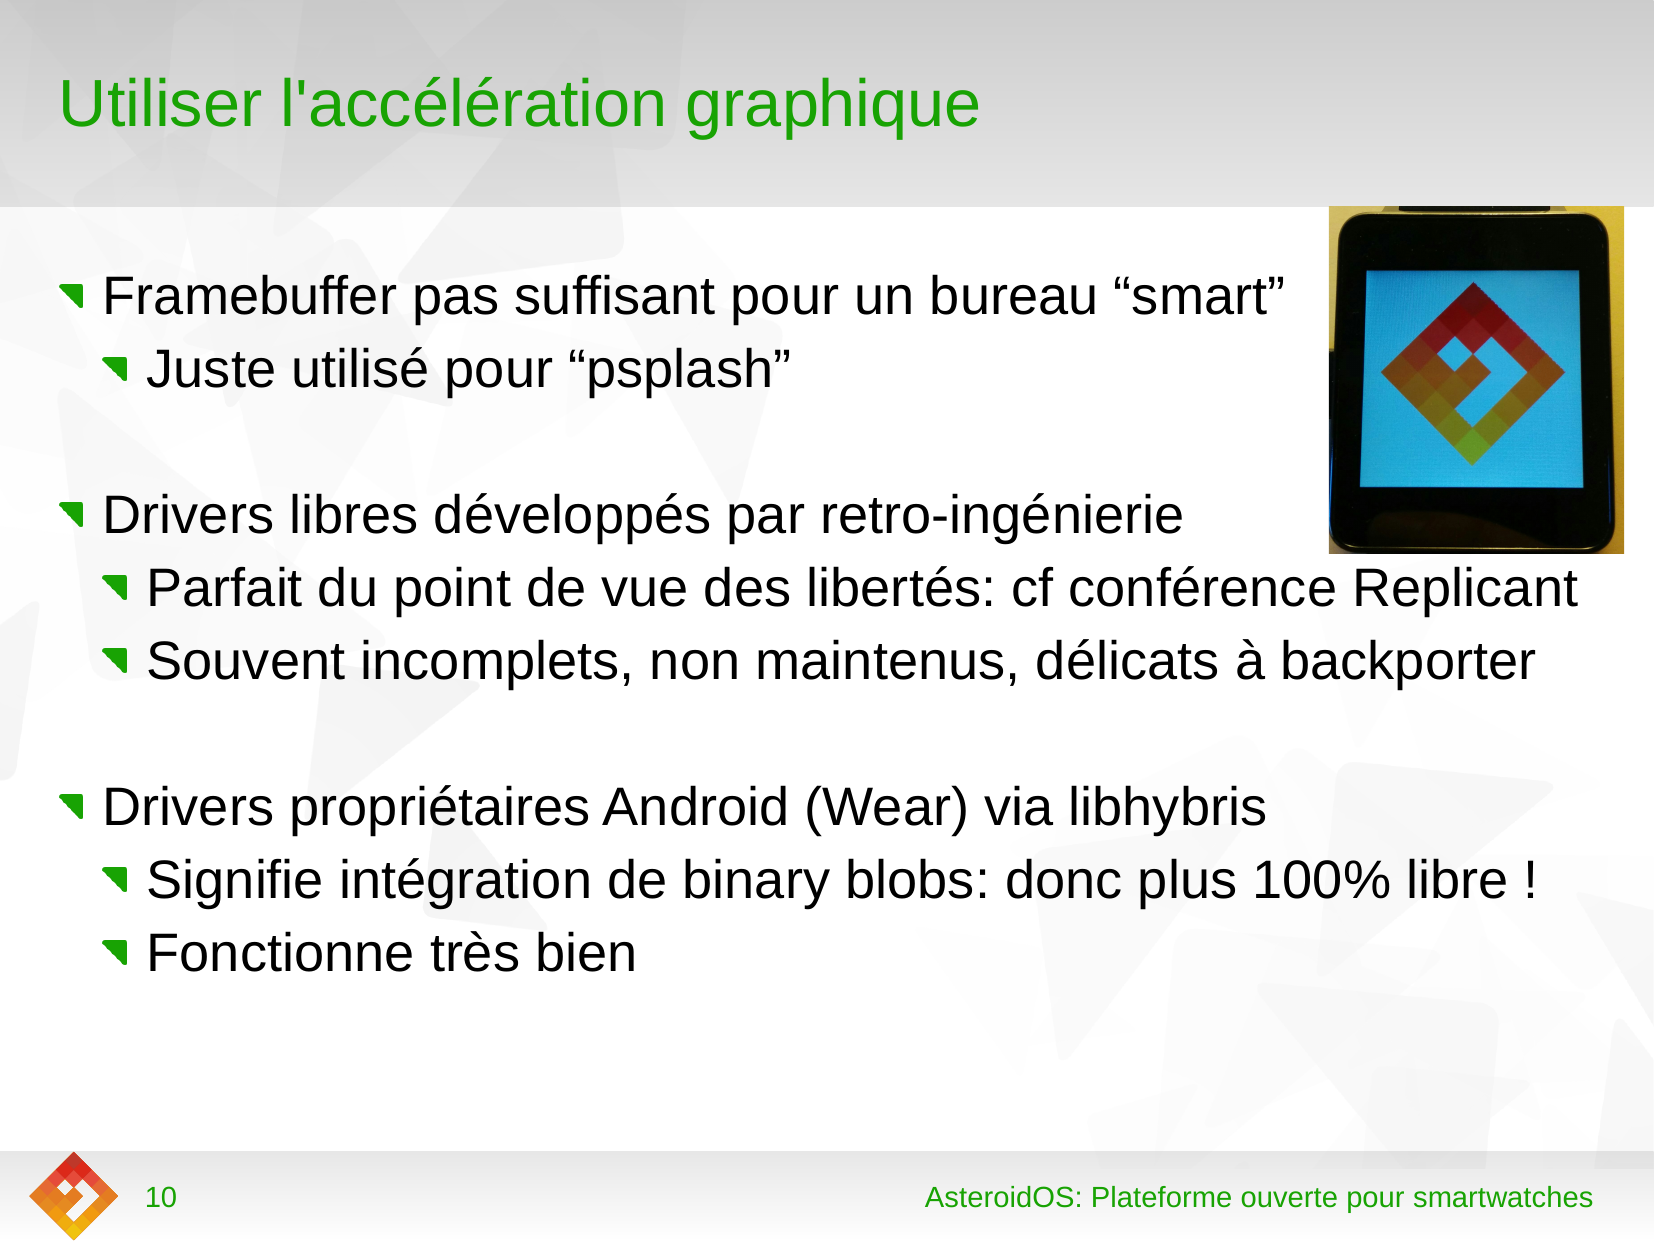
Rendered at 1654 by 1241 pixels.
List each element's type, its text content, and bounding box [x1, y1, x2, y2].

picture [0, 0, 783, 931]
title Utiliser l'accélération graphique [59, 29, 1595, 178]
list Framebuffer pas suffisant pour un bureau “smart” Juste utilisé pour “psplash” Drivers libres développés par retro-ingénierie Parfait du point de vue des libertés: cf conférence Replicant Souvent incomplets, non maintenus, délicats à backporter Drivers propriétaires Android (Wear) via libhybris Signifie intégration de binary blobs: donc plus 100% libre ! Fonctionne très bien [59, 265, 1595, 1129]
picture [915, 206, 1654, 1169]
